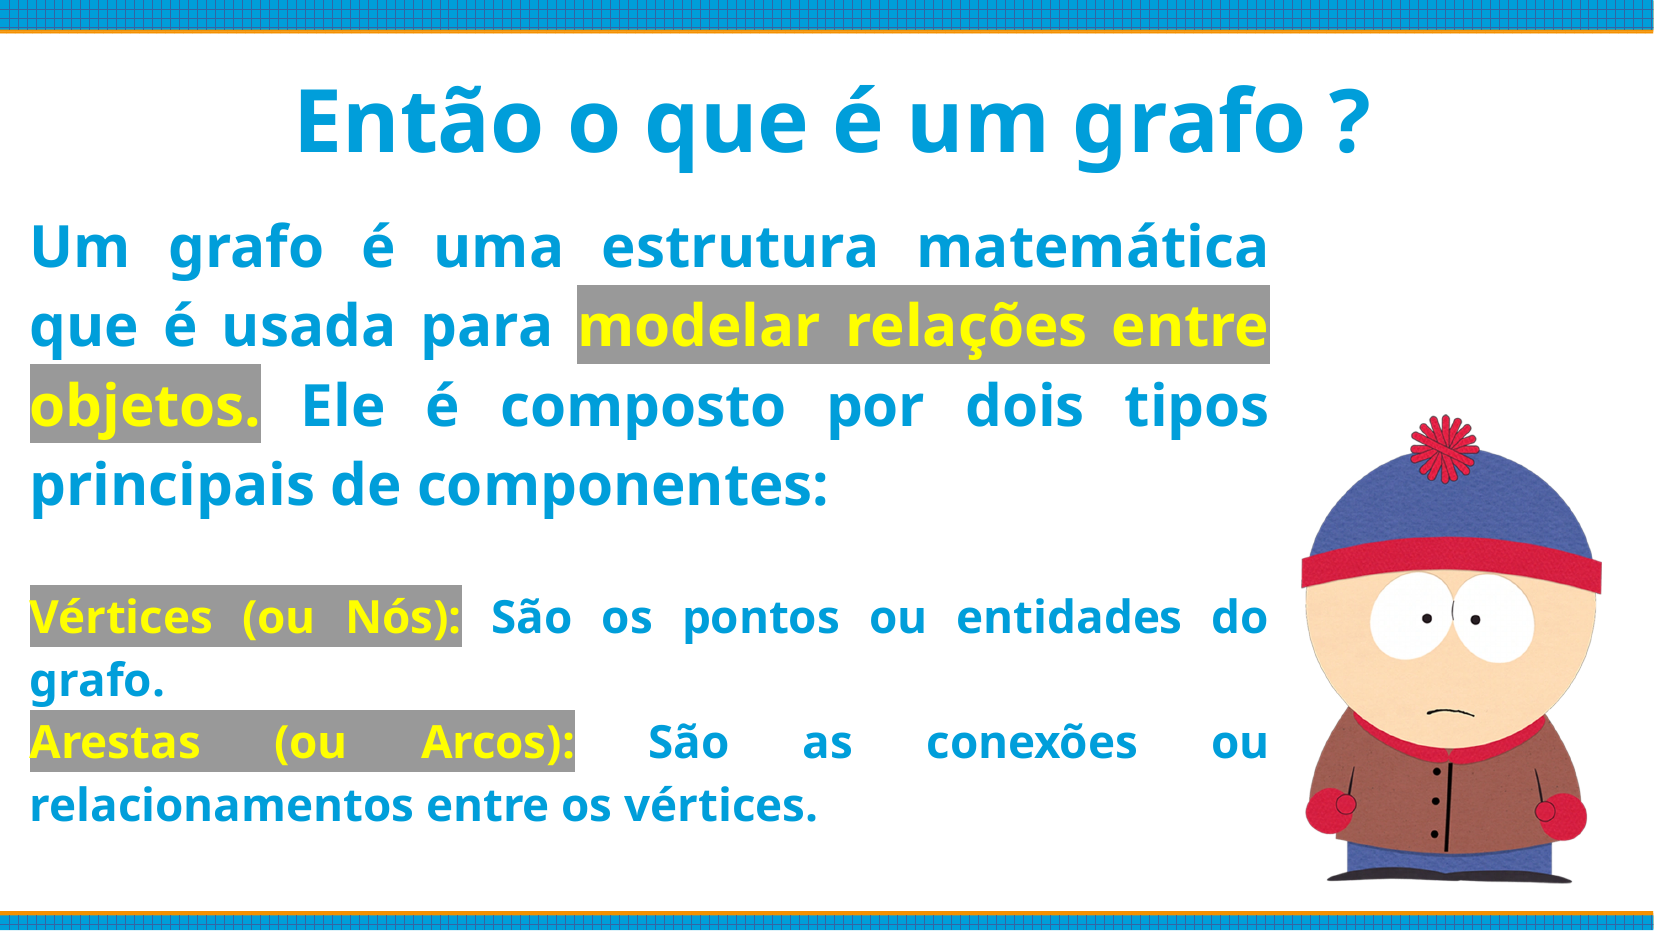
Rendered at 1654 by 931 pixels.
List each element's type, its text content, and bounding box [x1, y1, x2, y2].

text_box Um grafo é uma estrutura matemática que é usada para modelar relações entre objetos. Ele é composto por dois tipos principais de componentes: Vértices (ou Nós): São os pontos ou entidades do grafo. Arestas (ou Arcos): São as conexões ou relacionamentos entre os vértices. [29, 205, 1270, 835]
picture [1299, 413, 1602, 886]
subtitle Então o que é um grafo ? [88, 0, 1577, 266]
